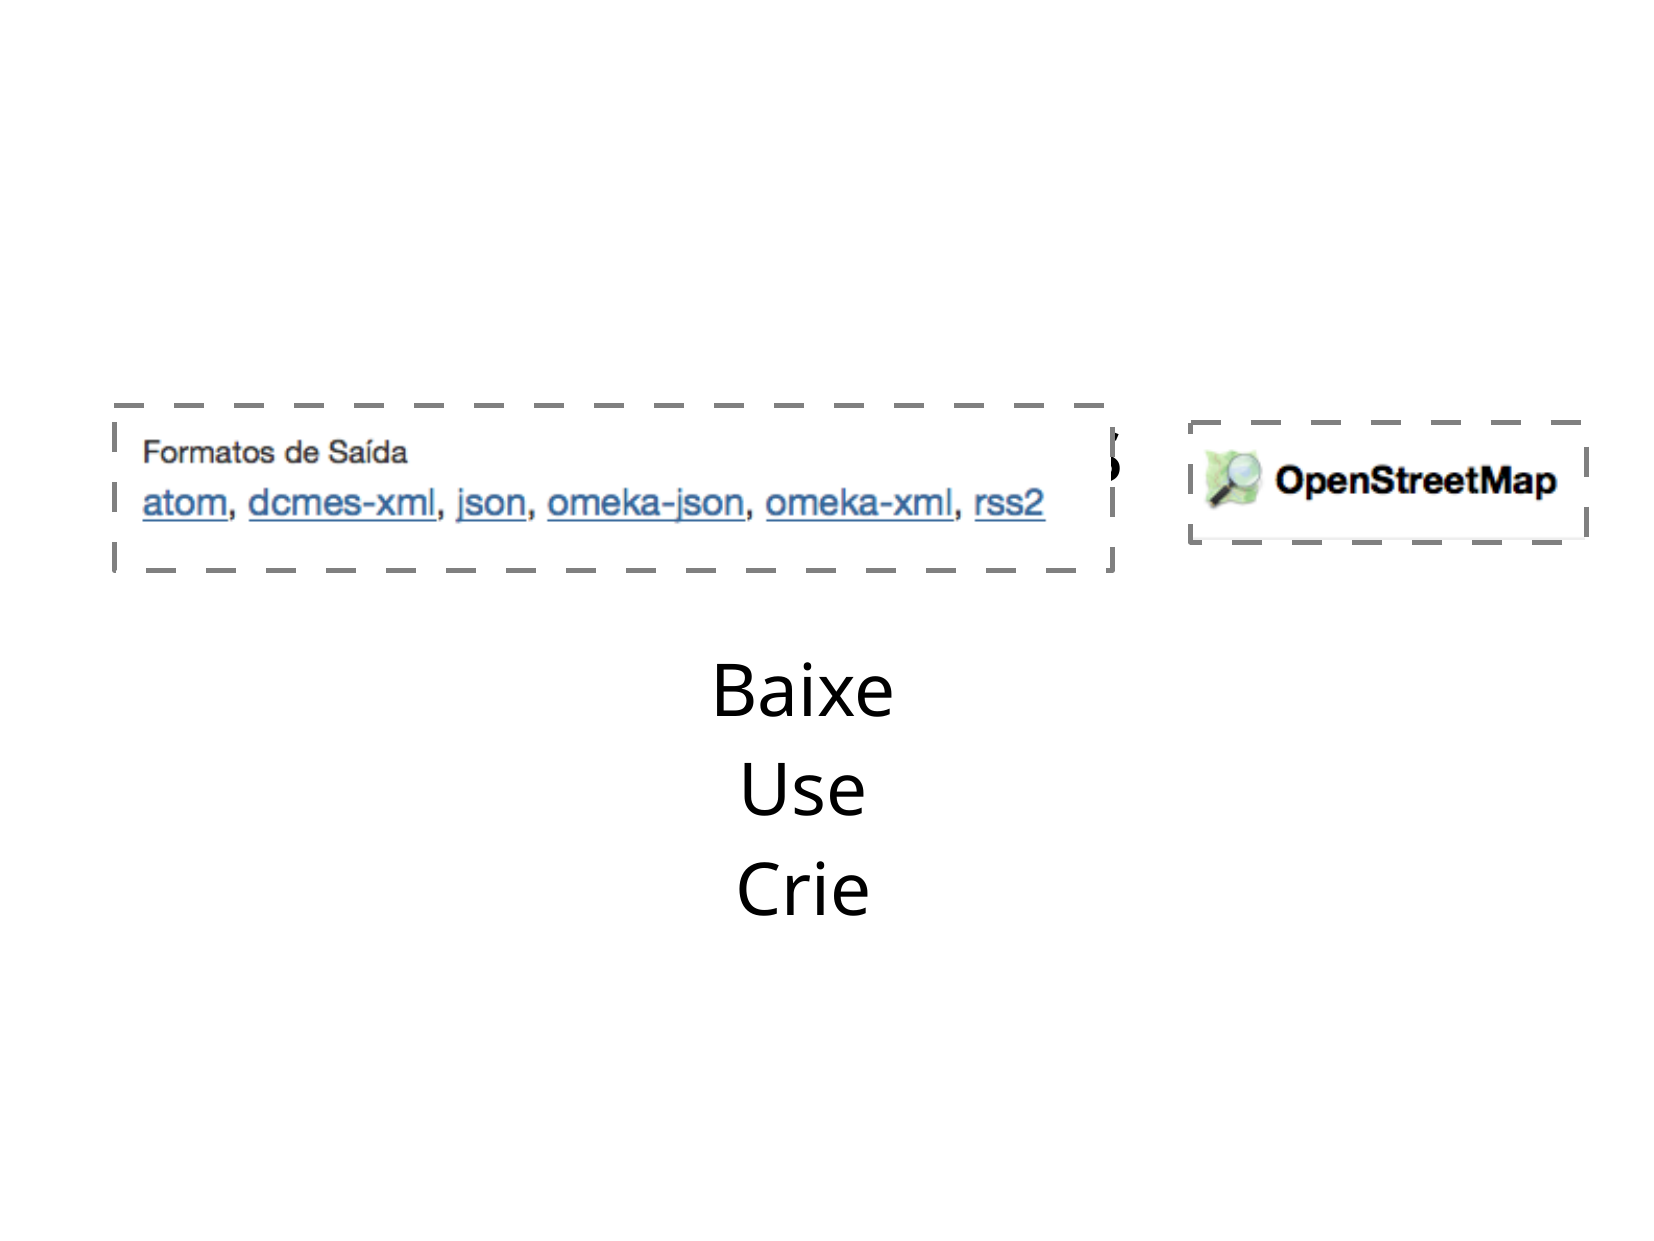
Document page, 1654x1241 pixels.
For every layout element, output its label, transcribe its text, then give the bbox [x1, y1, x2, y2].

picture [1192, 425, 1585, 540]
subtitle Dados abertos Baixe Use Crie [59, 20, 1548, 1241]
picture [116, 407, 1111, 568]
